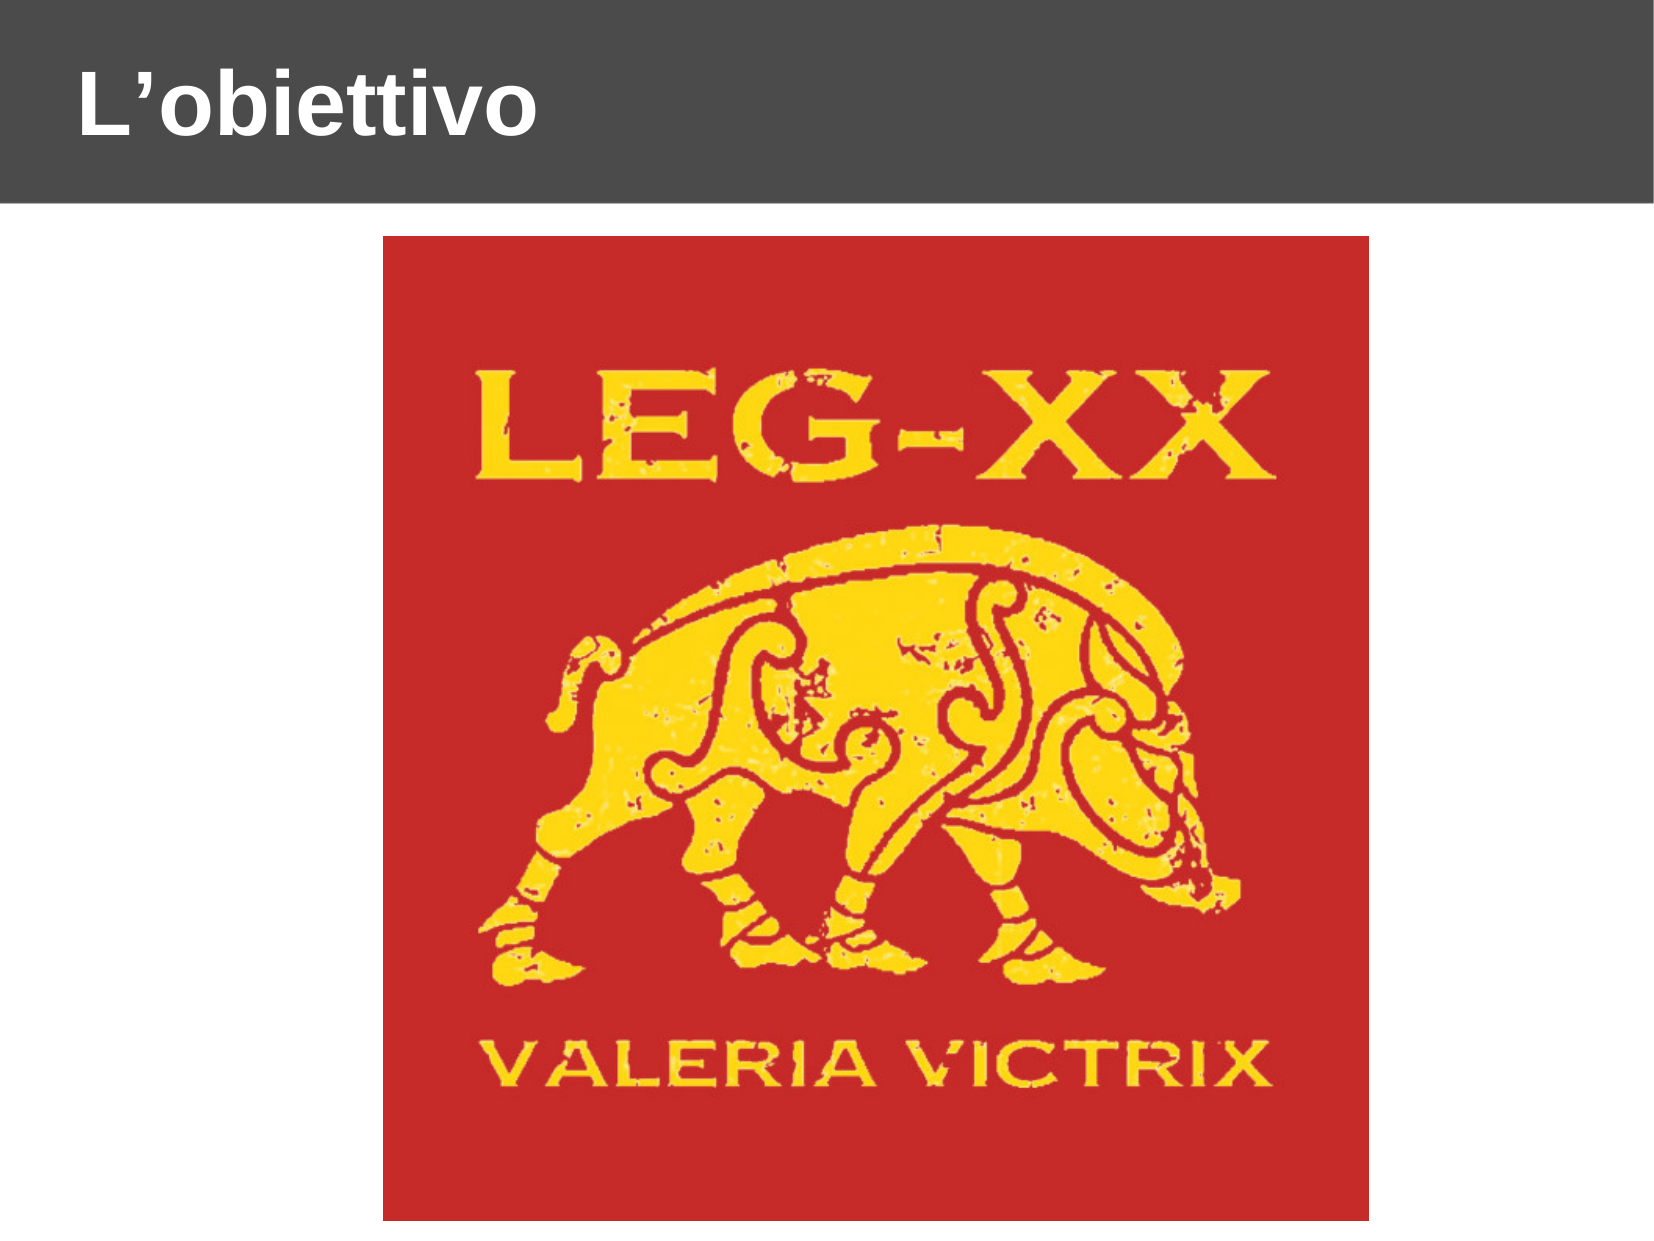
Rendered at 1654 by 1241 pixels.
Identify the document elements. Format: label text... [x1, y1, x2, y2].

picture [0, 0, 1654, 1241]
title L’obiettivo [76, 0, 1565, 208]
